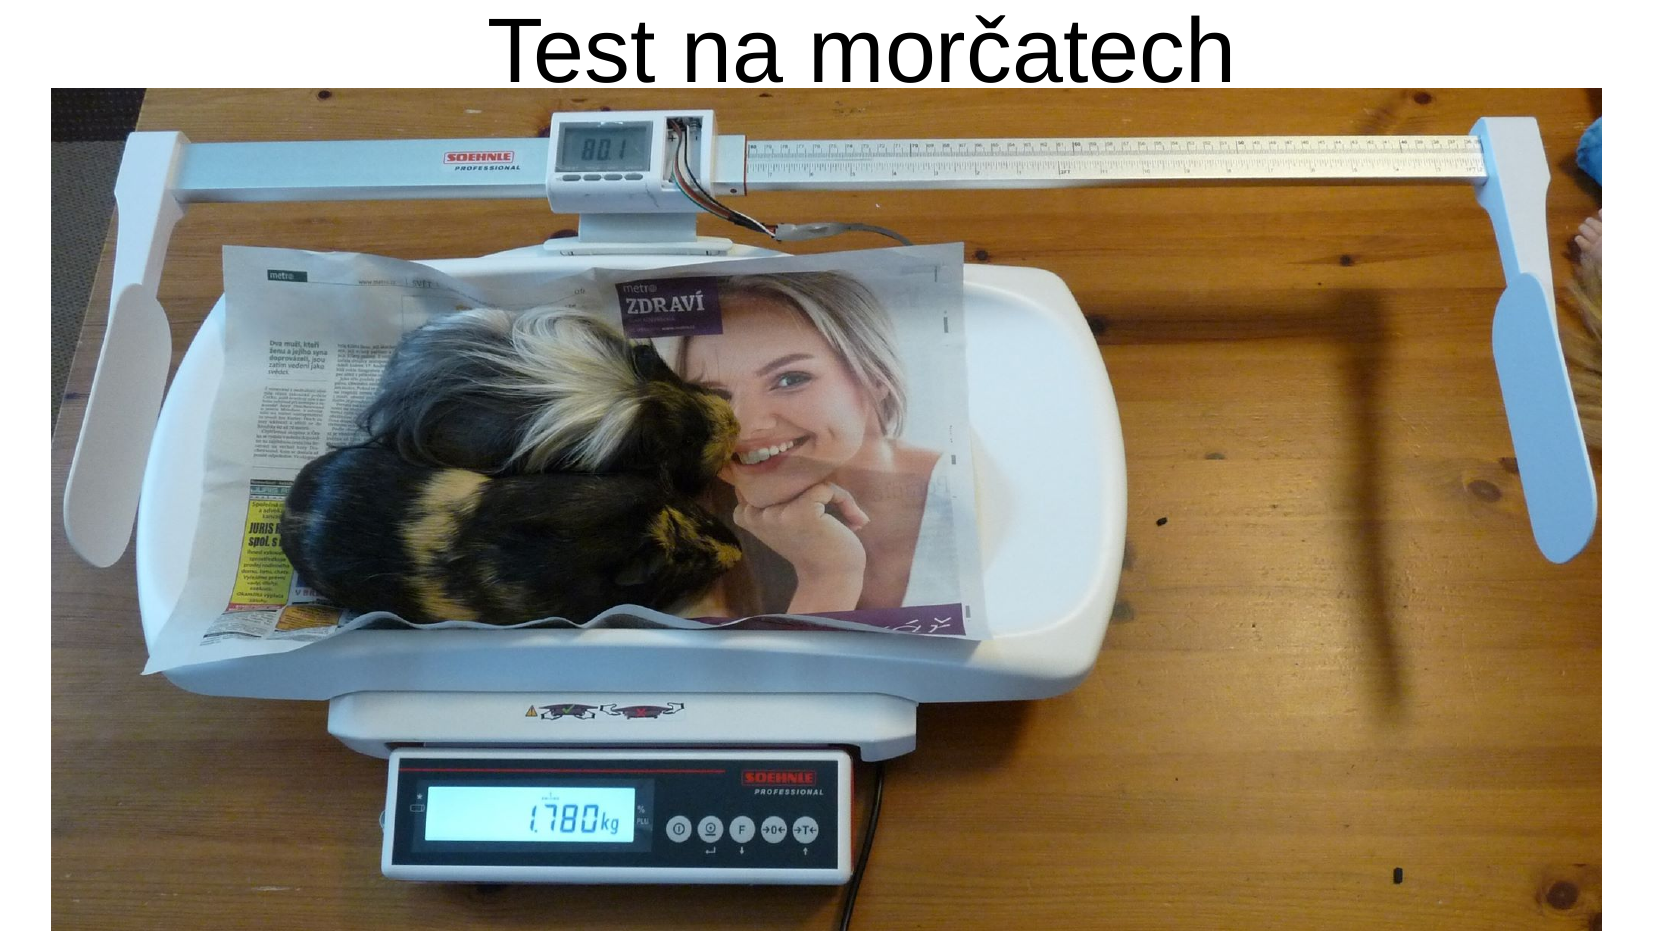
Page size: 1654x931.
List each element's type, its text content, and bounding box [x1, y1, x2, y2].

picture [51, 88, 1602, 931]
title Test na morčatech [308, 0, 1417, 88]
